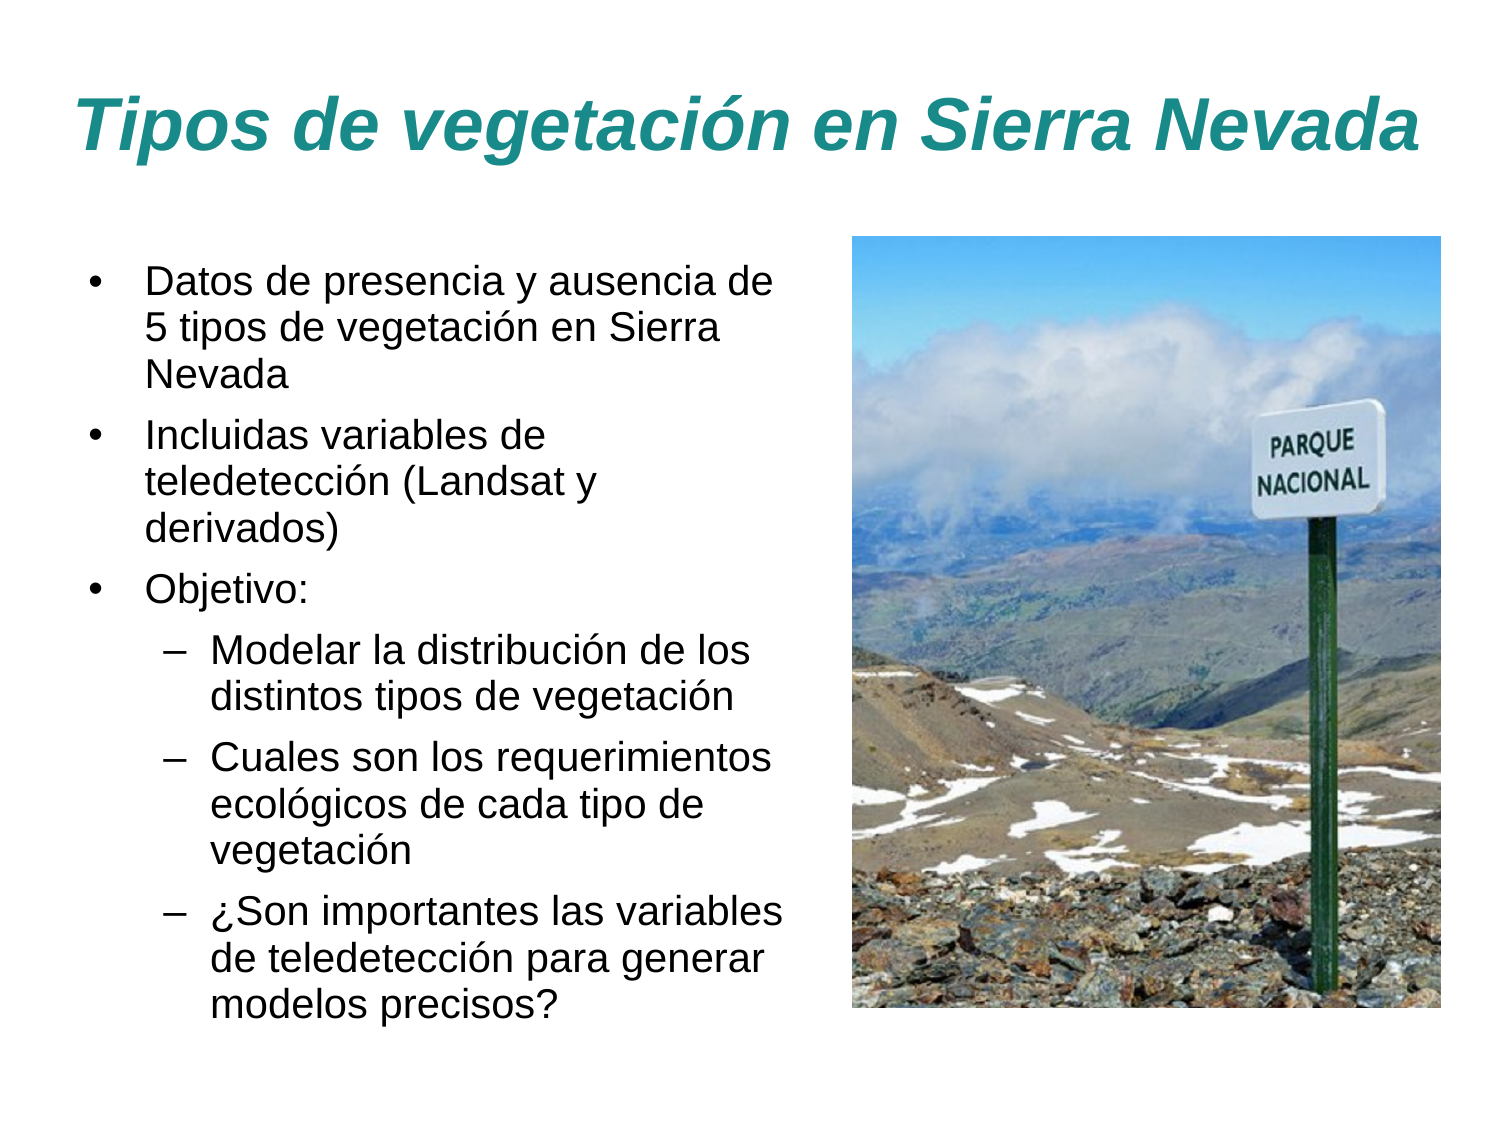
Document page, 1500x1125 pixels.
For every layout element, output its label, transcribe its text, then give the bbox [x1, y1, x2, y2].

list Datos de presencia y ausencia de 5 tipos de vegetación en Sierra Nevada Incluidas variables de teledetección (Landsat y derivados) Objetivo: Modelar la distribución de los distintos tipos de vegetación Cuales son los requerimientos ecológicos de cada tipo de vegetación ¿Son importantes las variables de teledetección para generar modelos precisos? [73, 249, 800, 1079]
picture [852, 236, 1441, 1008]
title Tipos de vegetación en Sierra Nevada [28, 62, 1466, 186]
